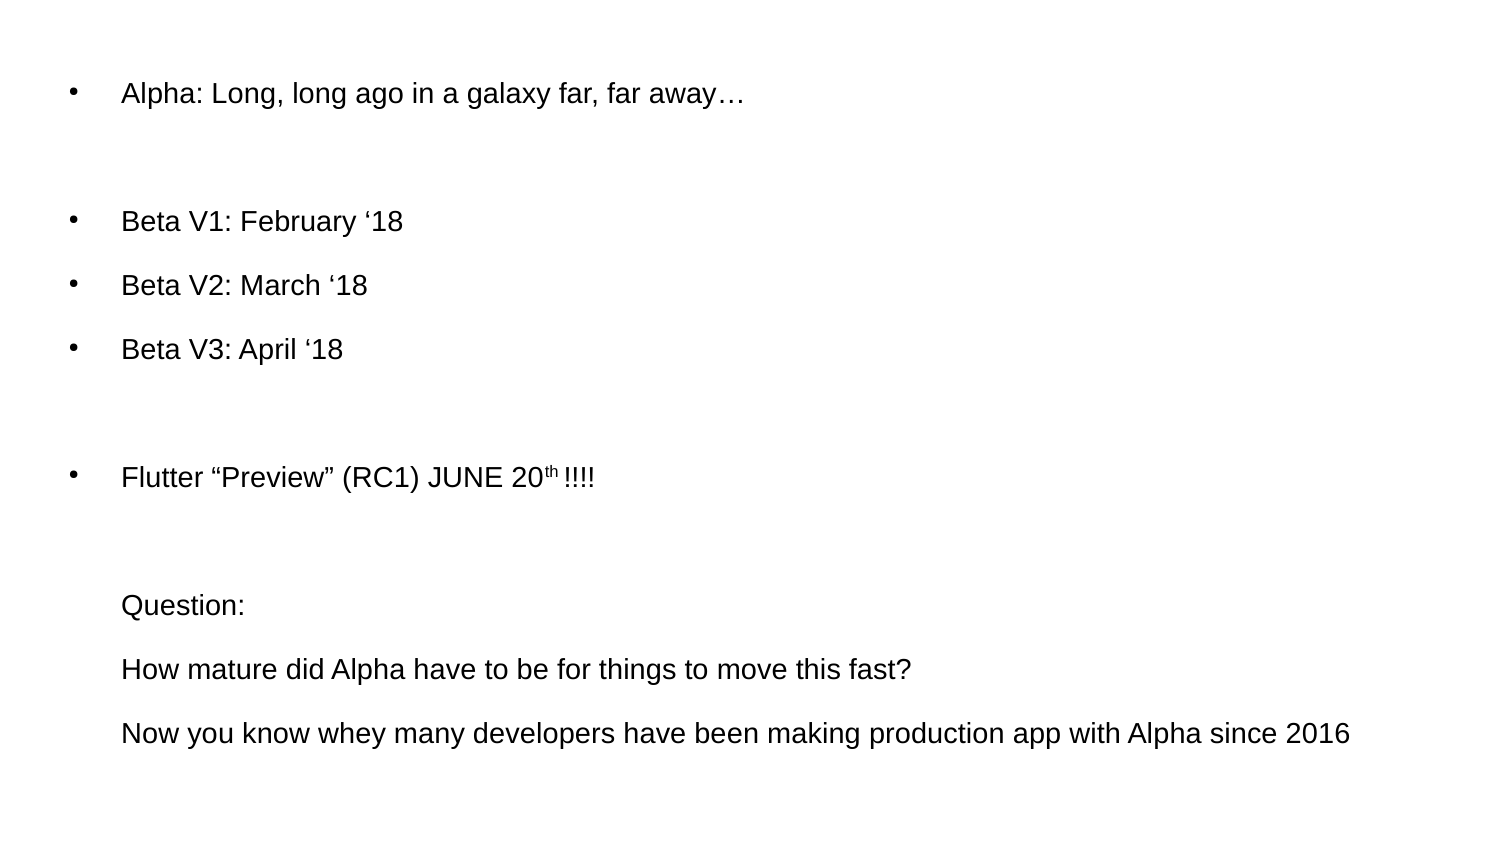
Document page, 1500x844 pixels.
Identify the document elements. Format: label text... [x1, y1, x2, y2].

list Alpha: Long, long ago in a galaxy far, far away… Beta V1: February ‘18 Beta V2: March ‘18 Beta V3: April ‘18 Flutter “Preview” (RC1) JUNE 20th !!!! Question: How mature did Alpha have to be for things to move this fast? Now you know whey many developers have been making production app with Alpha since 2016 [51, 75, 1449, 750]
